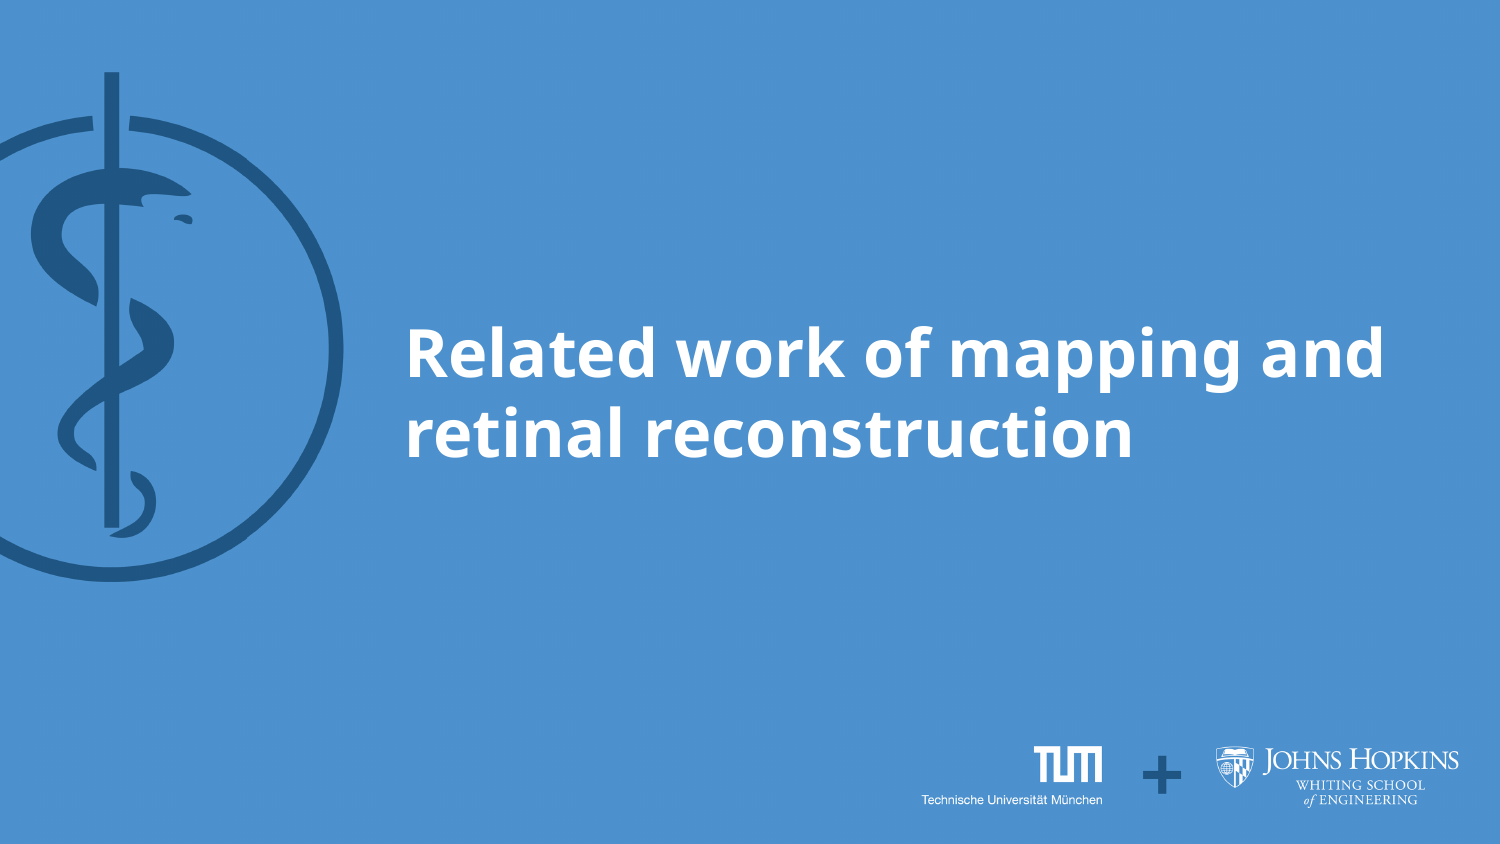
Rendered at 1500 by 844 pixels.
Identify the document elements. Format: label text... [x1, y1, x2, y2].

picture [0, 0, 1500, 844]
title Related work of mapping and retinal reconstruction [389, 303, 1453, 406]
